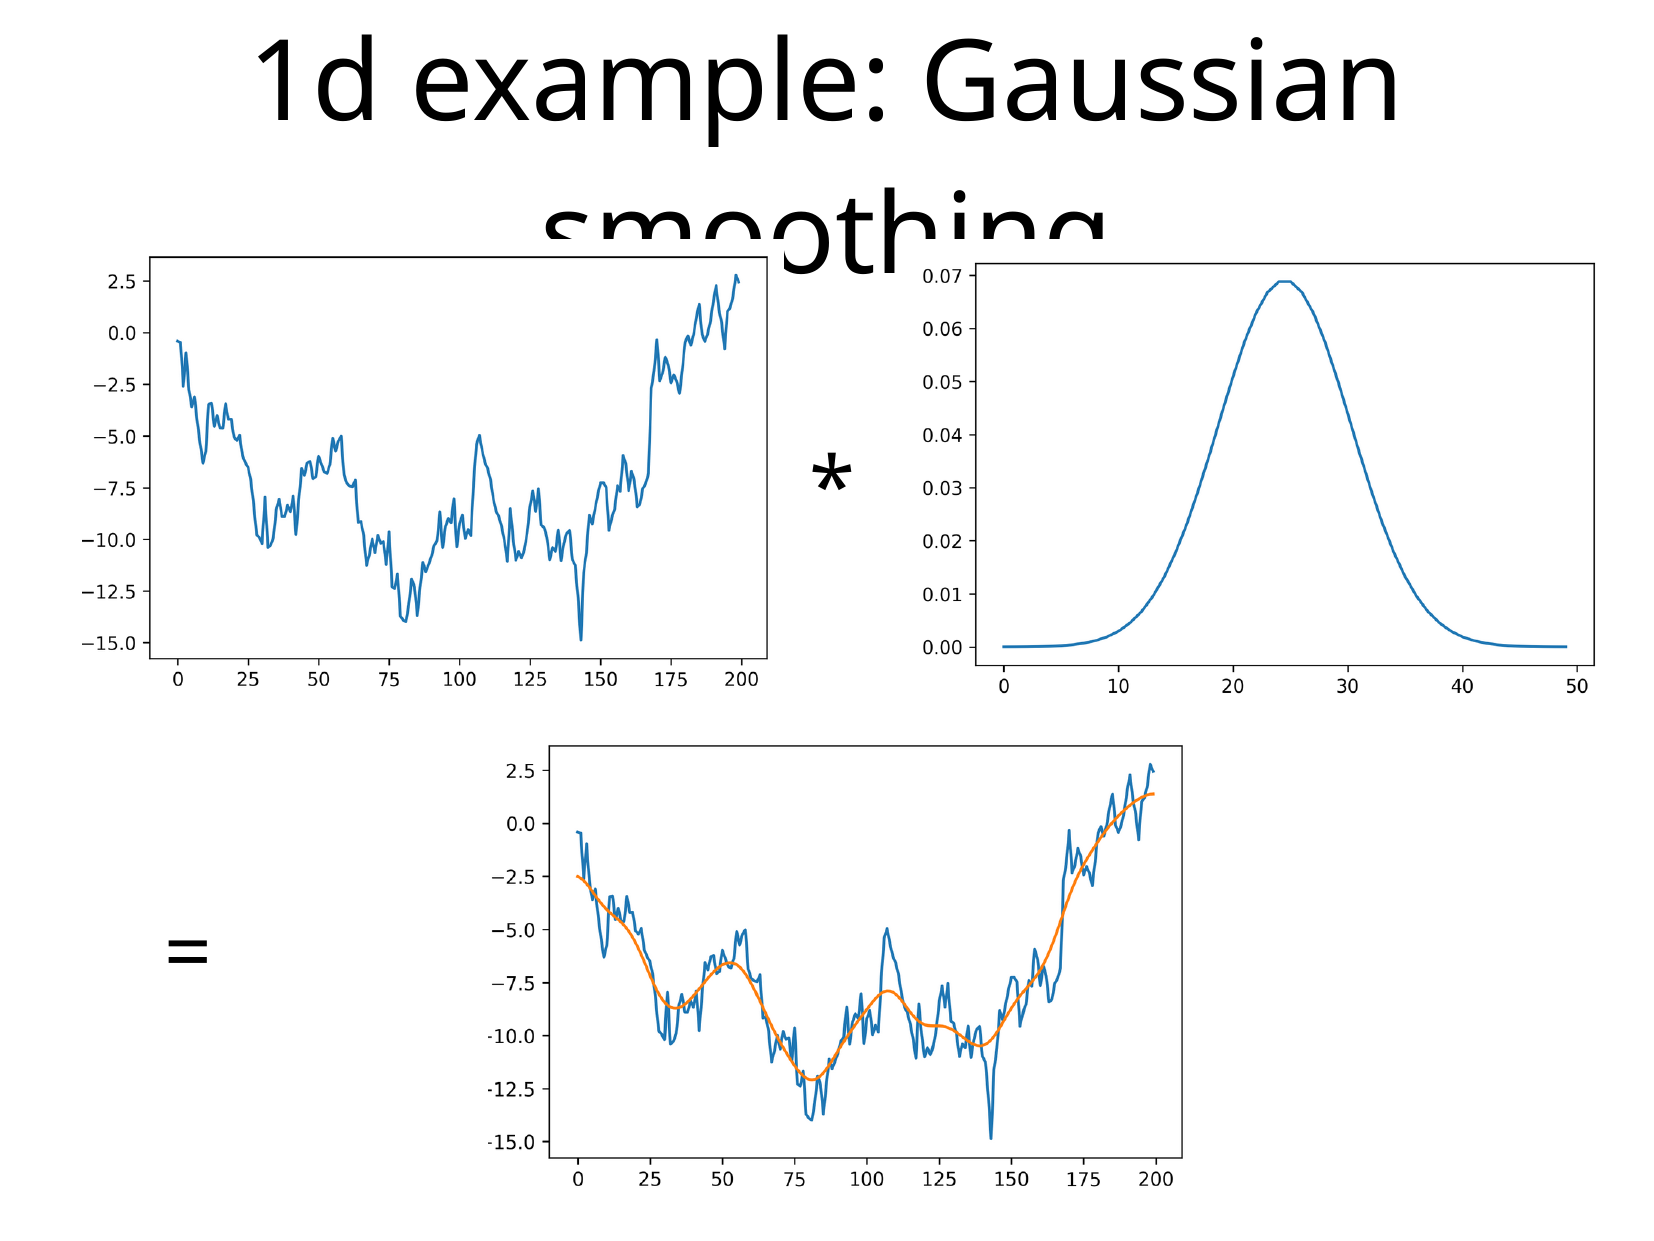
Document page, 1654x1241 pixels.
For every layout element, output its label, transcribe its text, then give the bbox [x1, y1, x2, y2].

title 1d example: Gaussian smoothing [82, 49, 1571, 257]
text_box * [795, 420, 886, 519]
picture [913, 239, 1606, 701]
picture [82, 239, 784, 706]
picture [488, 734, 1201, 1198]
text_box = [150, 885, 436, 984]
